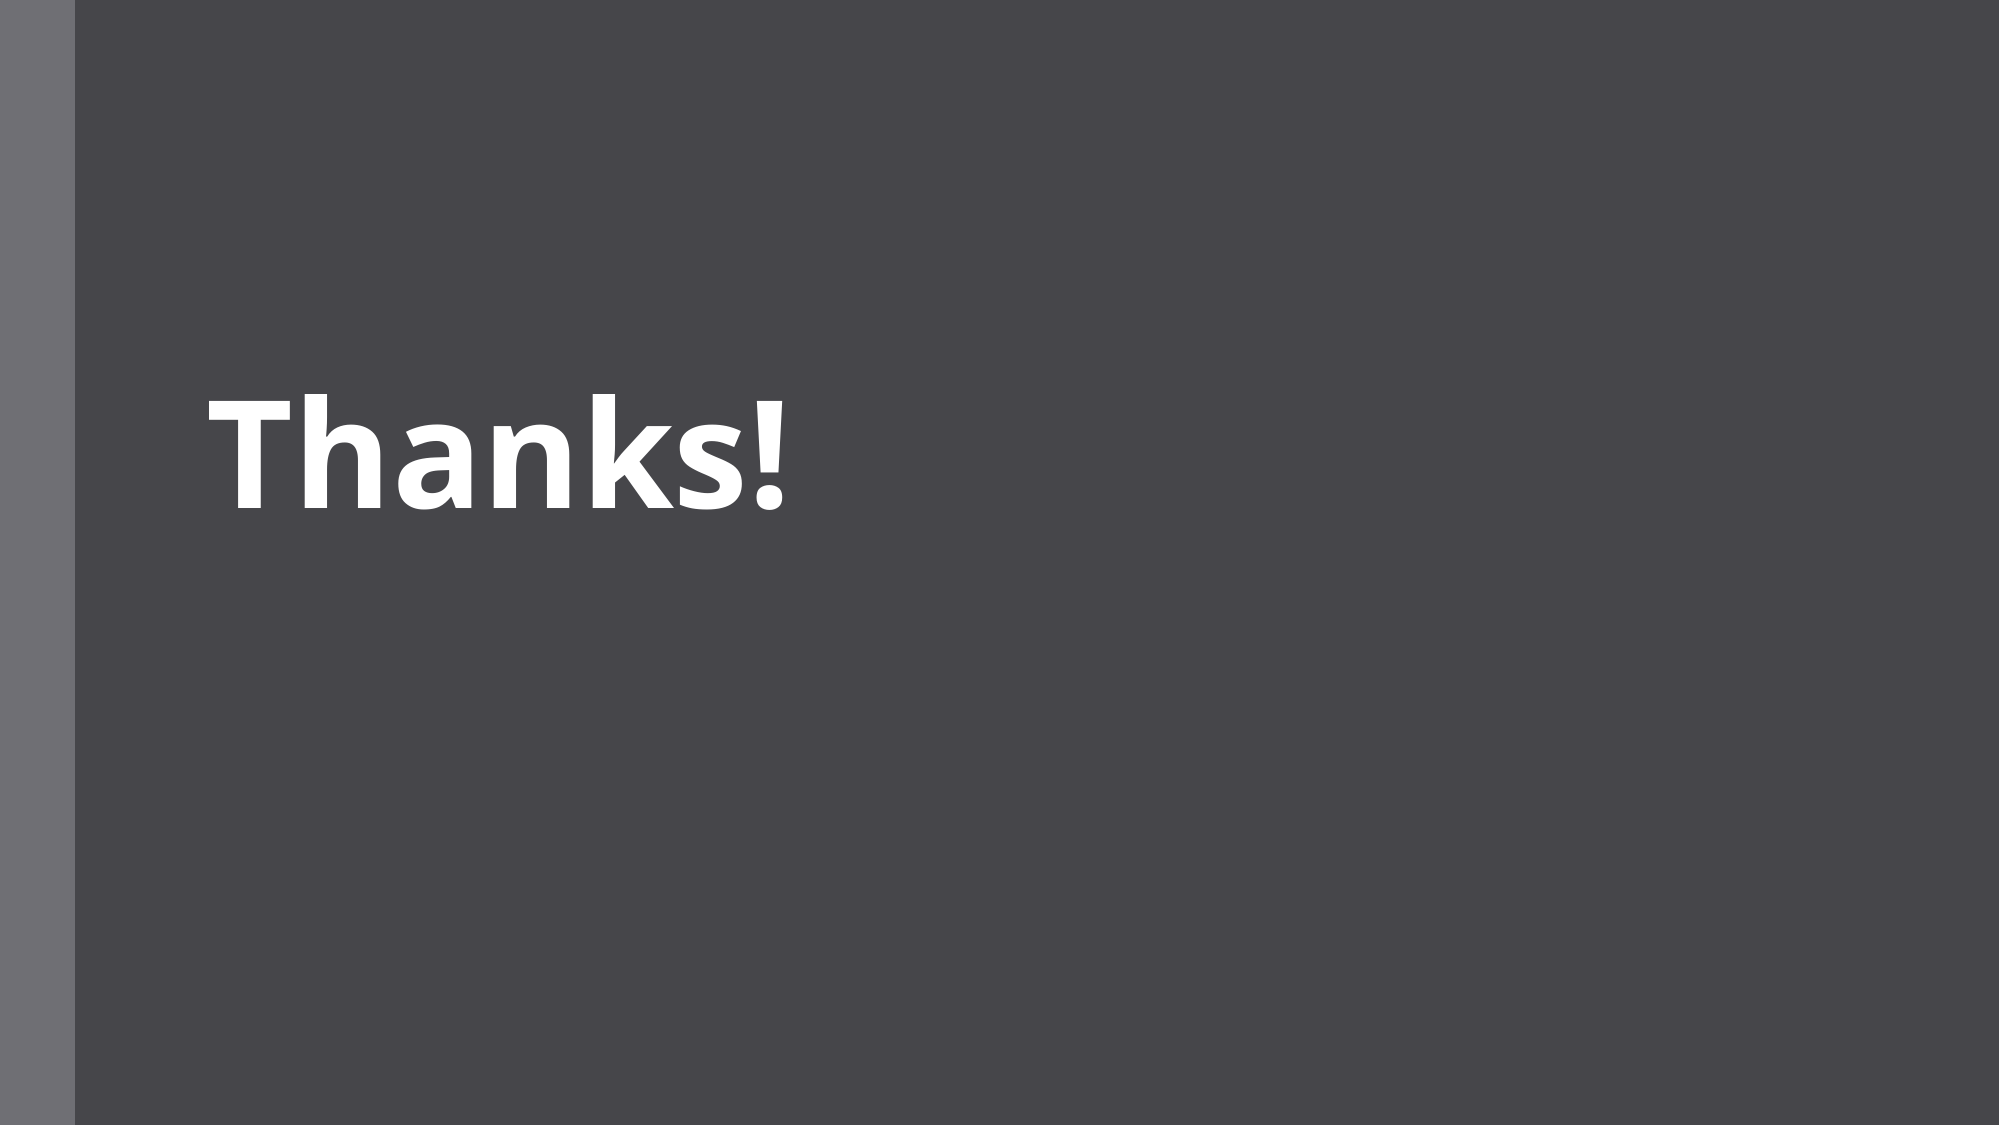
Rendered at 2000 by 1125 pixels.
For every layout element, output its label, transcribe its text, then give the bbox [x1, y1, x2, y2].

title Thanks! [206, 124, 1752, 788]
